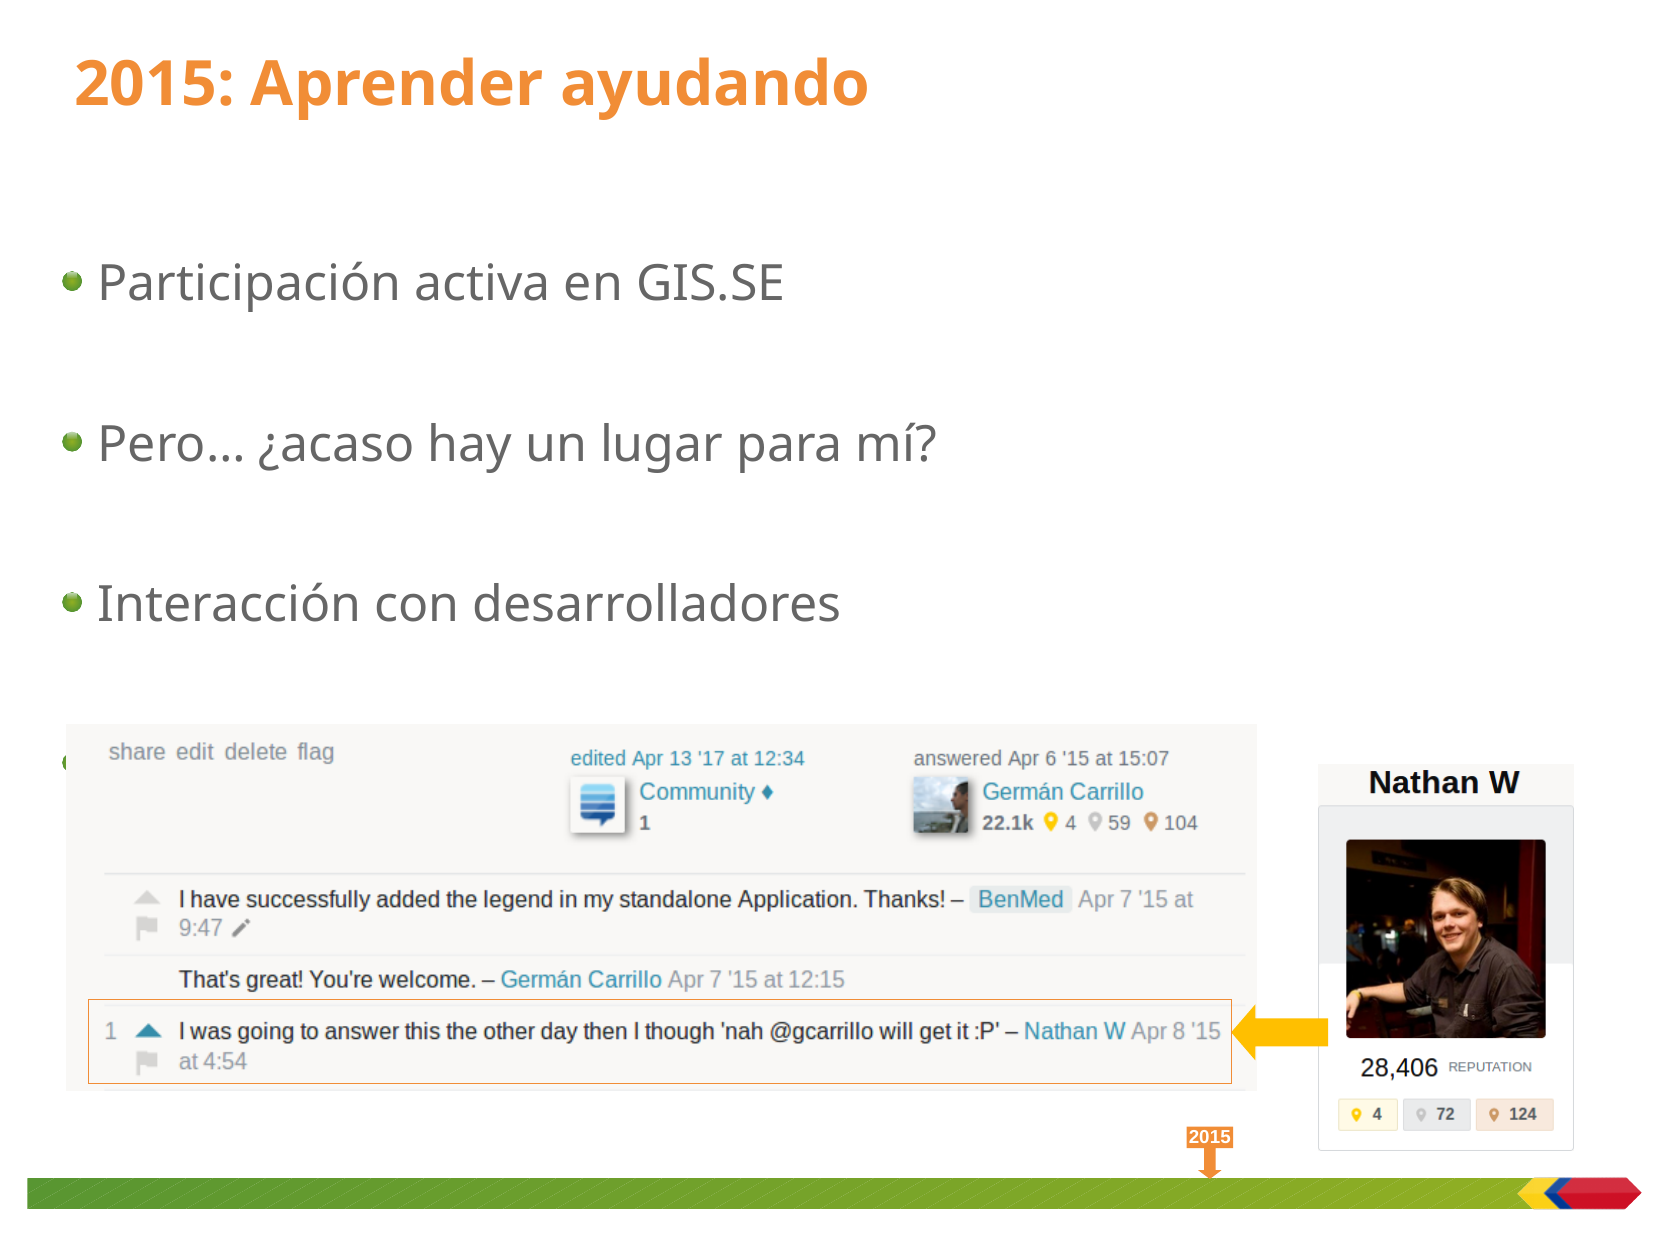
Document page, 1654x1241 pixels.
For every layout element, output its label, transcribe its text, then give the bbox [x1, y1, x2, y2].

text_box [27, 1178, 1532, 1209]
text_box Participación activa en GIS.SE Pero… ¿acaso hay un lugar para mí? Interacción con desarrolladores En el SL, tu trabajo te da reconocimiento [46, 159, 1605, 1118]
picture [1318, 764, 1642, 1241]
text_box 2015 [1186, 1126, 1234, 1179]
text_box [1232, 1004, 1329, 1061]
title 2015: Aprender ayudando [74, 45, 1599, 118]
picture [66, 724, 1257, 1091]
picture [89, 1000, 1231, 1083]
